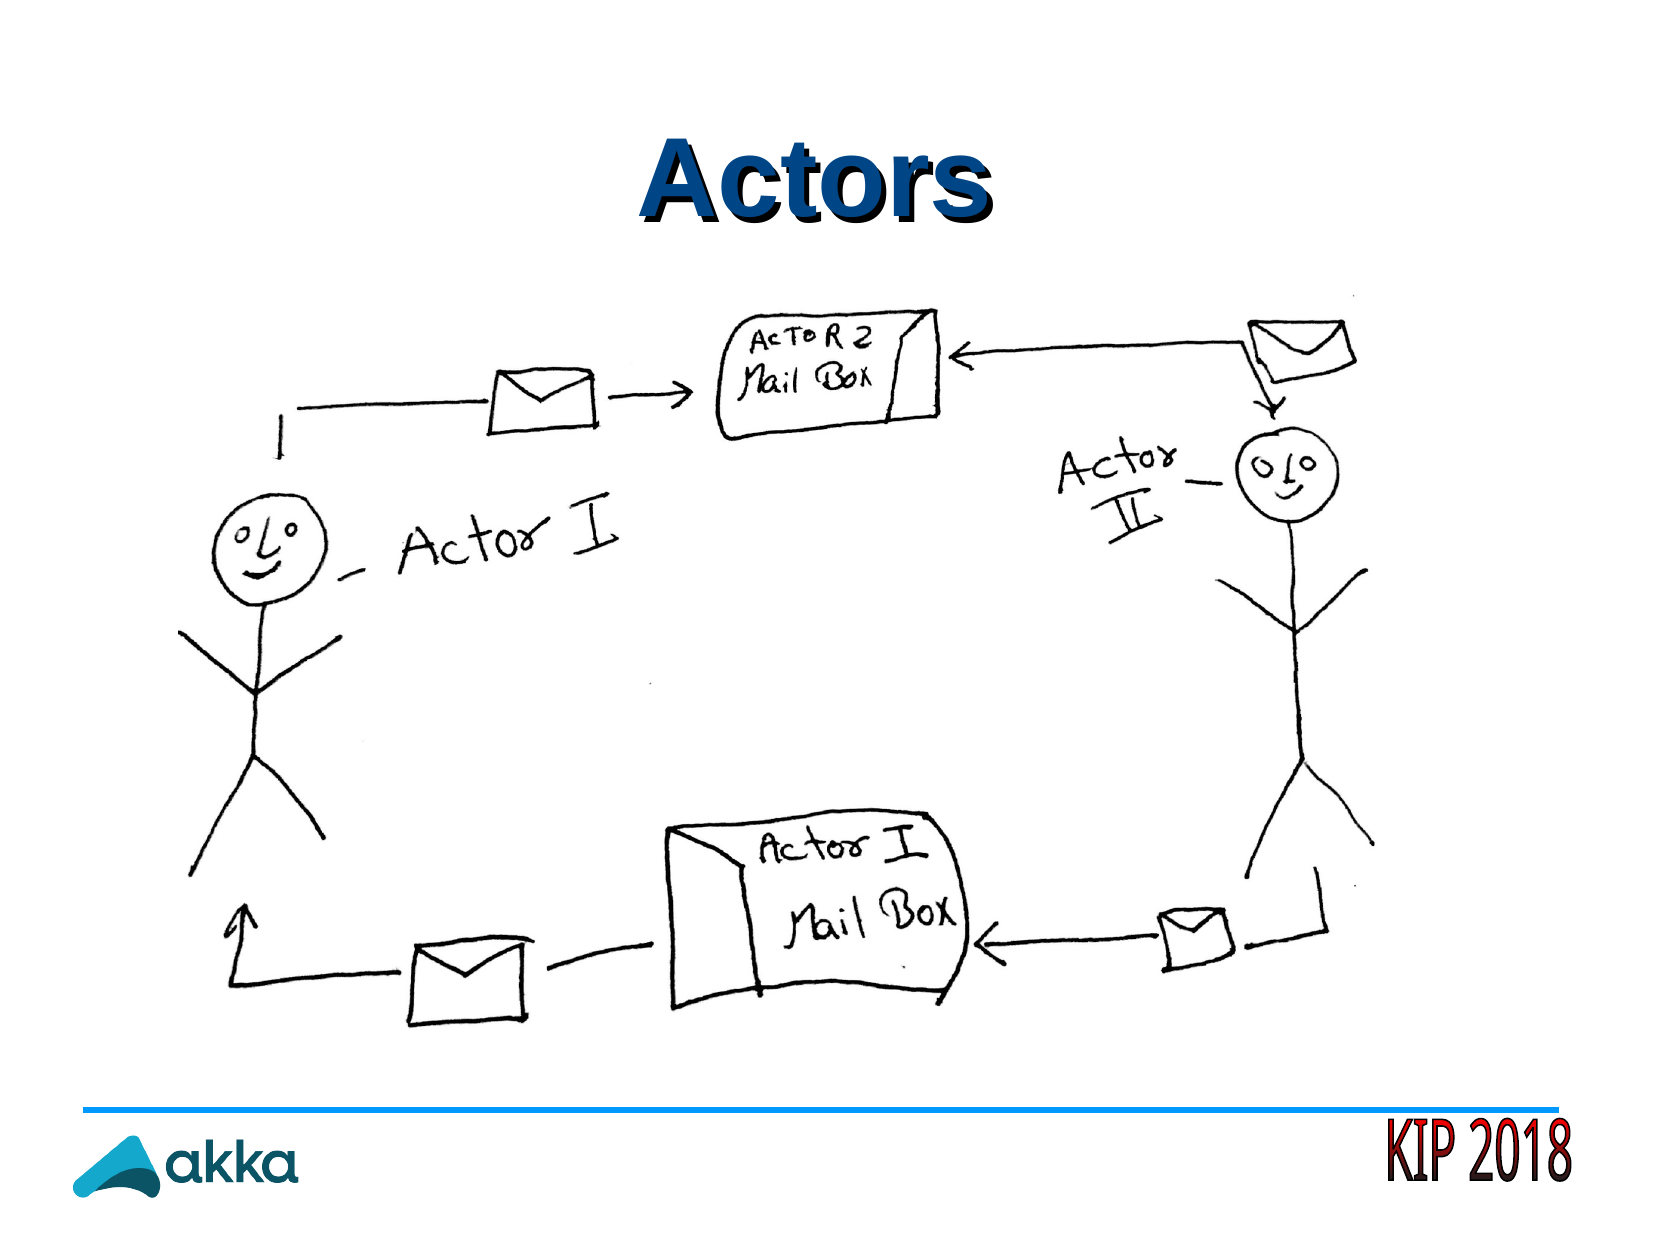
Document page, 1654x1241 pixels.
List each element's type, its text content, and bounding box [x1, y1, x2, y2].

picture [178, 264, 1416, 1051]
text_box Actors [437, 115, 1192, 241]
picture [61, 1116, 306, 1217]
